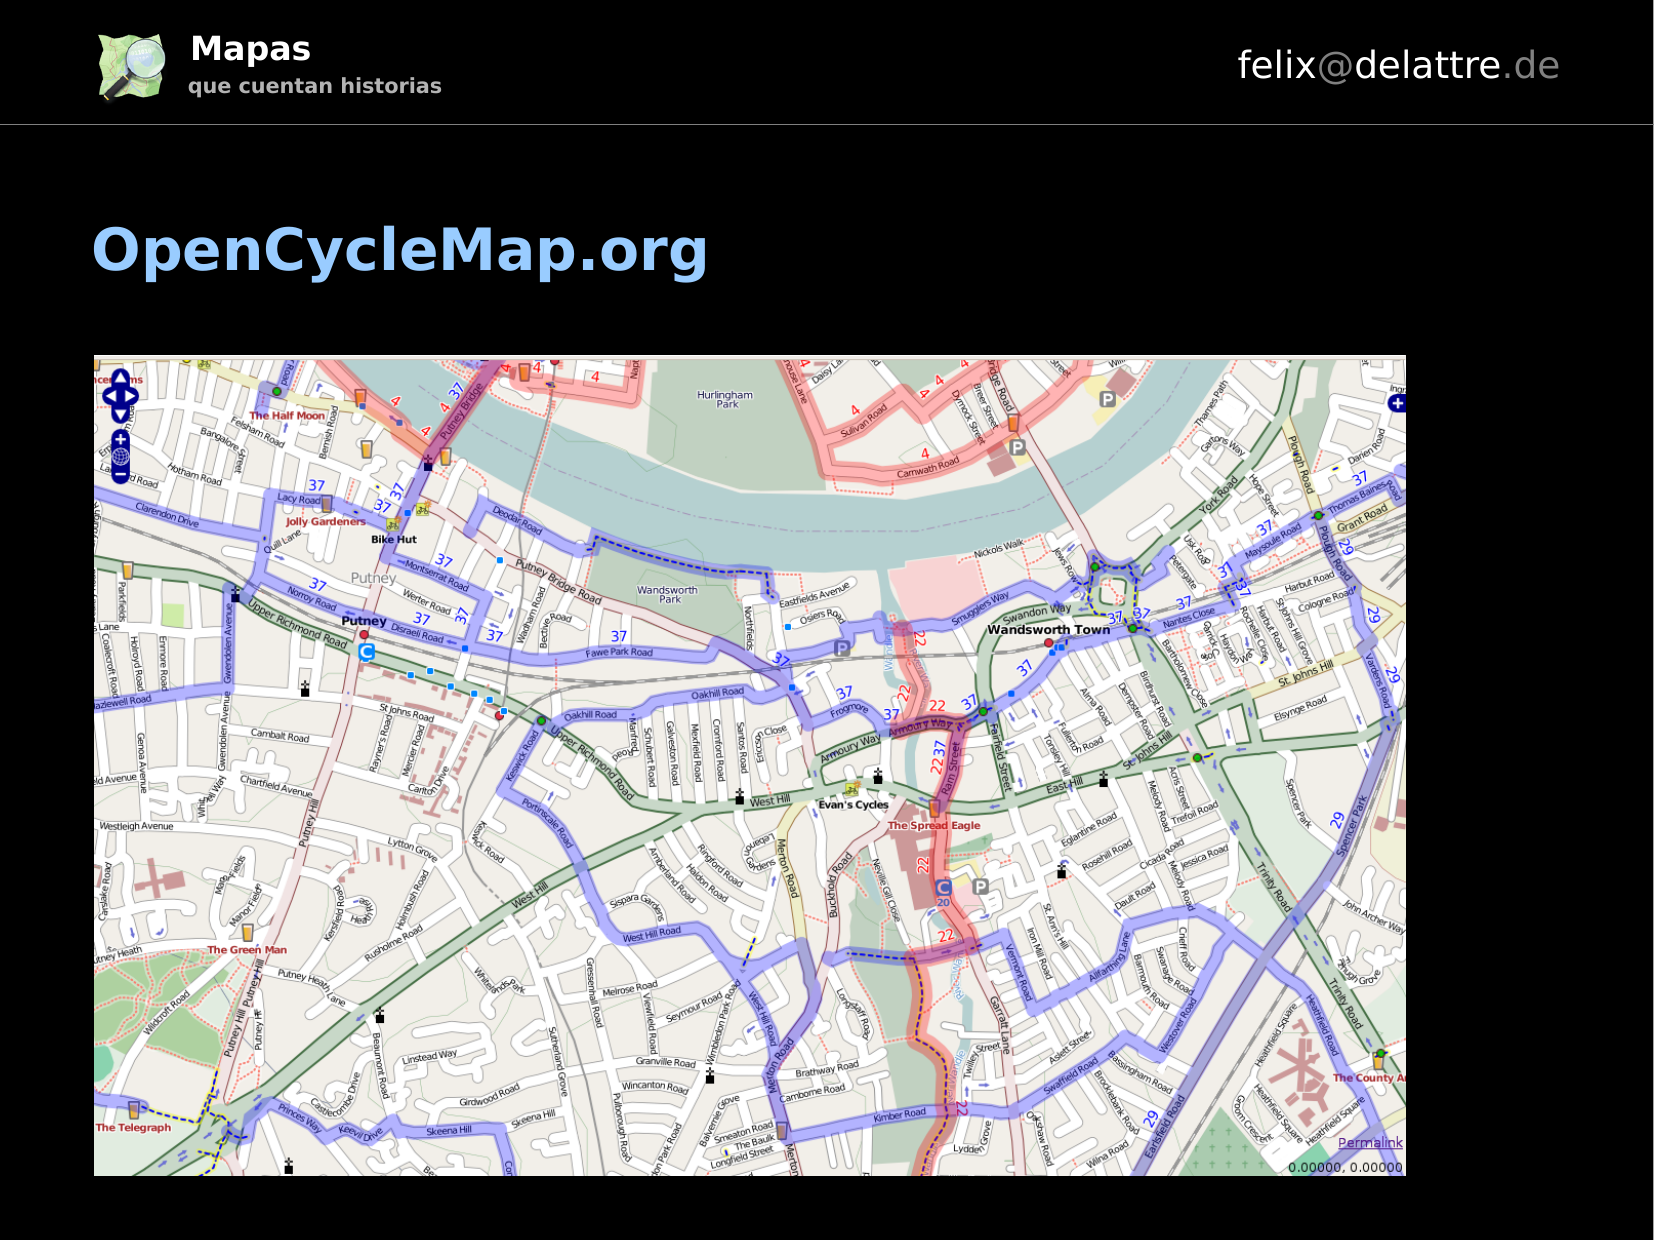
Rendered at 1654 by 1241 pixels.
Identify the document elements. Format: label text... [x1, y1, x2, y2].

text_box OpenCycleMap.org [91, 216, 1004, 292]
picture [95, 34, 169, 107]
picture [94, 355, 1406, 1176]
